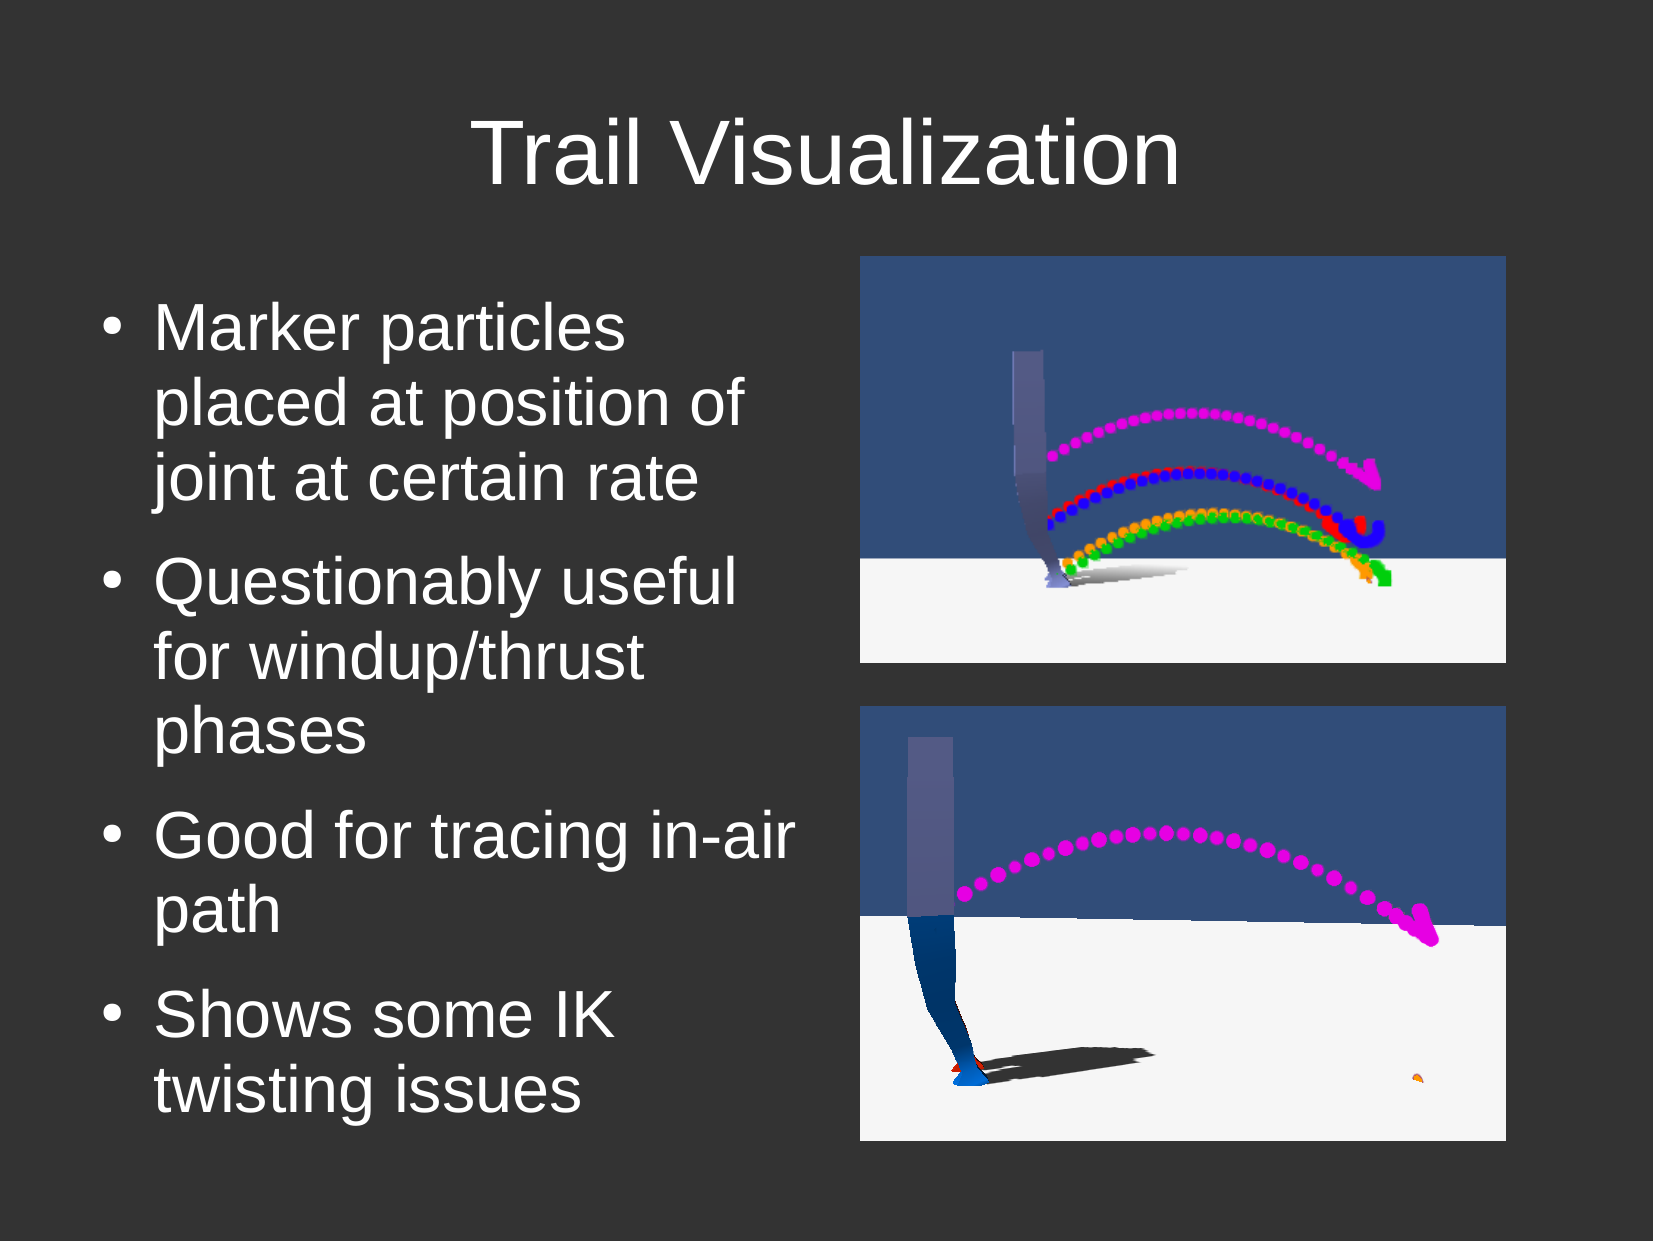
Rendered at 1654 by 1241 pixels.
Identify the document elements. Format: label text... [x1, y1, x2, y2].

picture [860, 706, 1506, 1141]
title Trail Visualization [82, 49, 1571, 257]
list Marker particles placed at position of joint at certain rate Questionably useful for windup/thrust phases Good for tracing in-air path Shows some IK twisting issues [82, 290, 826, 1127]
picture [860, 256, 1506, 663]
